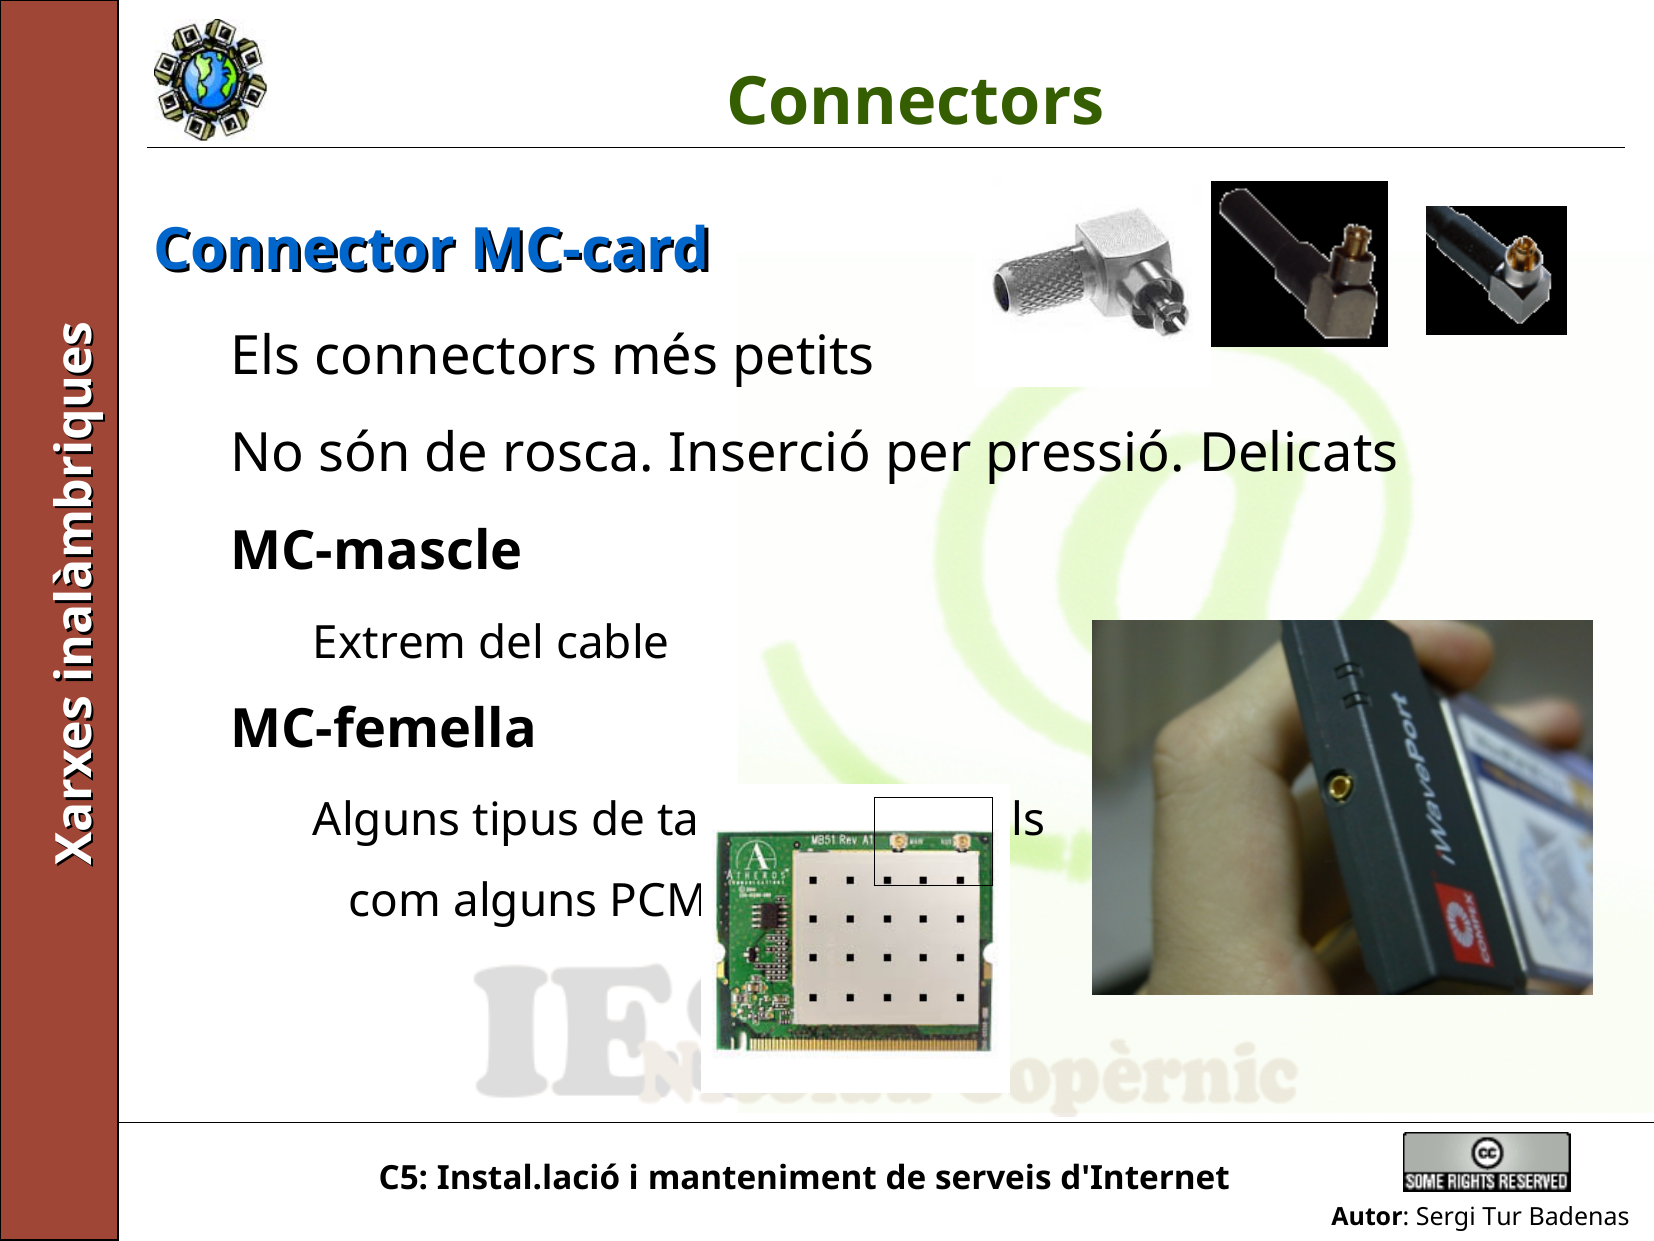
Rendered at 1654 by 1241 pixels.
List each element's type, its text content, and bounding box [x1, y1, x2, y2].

picture [1403, 1132, 1571, 1192]
picture [154, 19, 268, 142]
list Connector MC-card Els connectors més petits No són de rosca. Inserció per pressió. Delicats MC-mascle Extrem del cable MC-femella Alguns tipus de targetes sense fils com alguns PCMCIA [135, 207, 1625, 1058]
title Connectors [171, 49, 1654, 148]
picture [1092, 620, 1593, 996]
picture [466, 252, 1654, 1117]
picture [974, 177, 1388, 387]
picture [1426, 206, 1567, 335]
